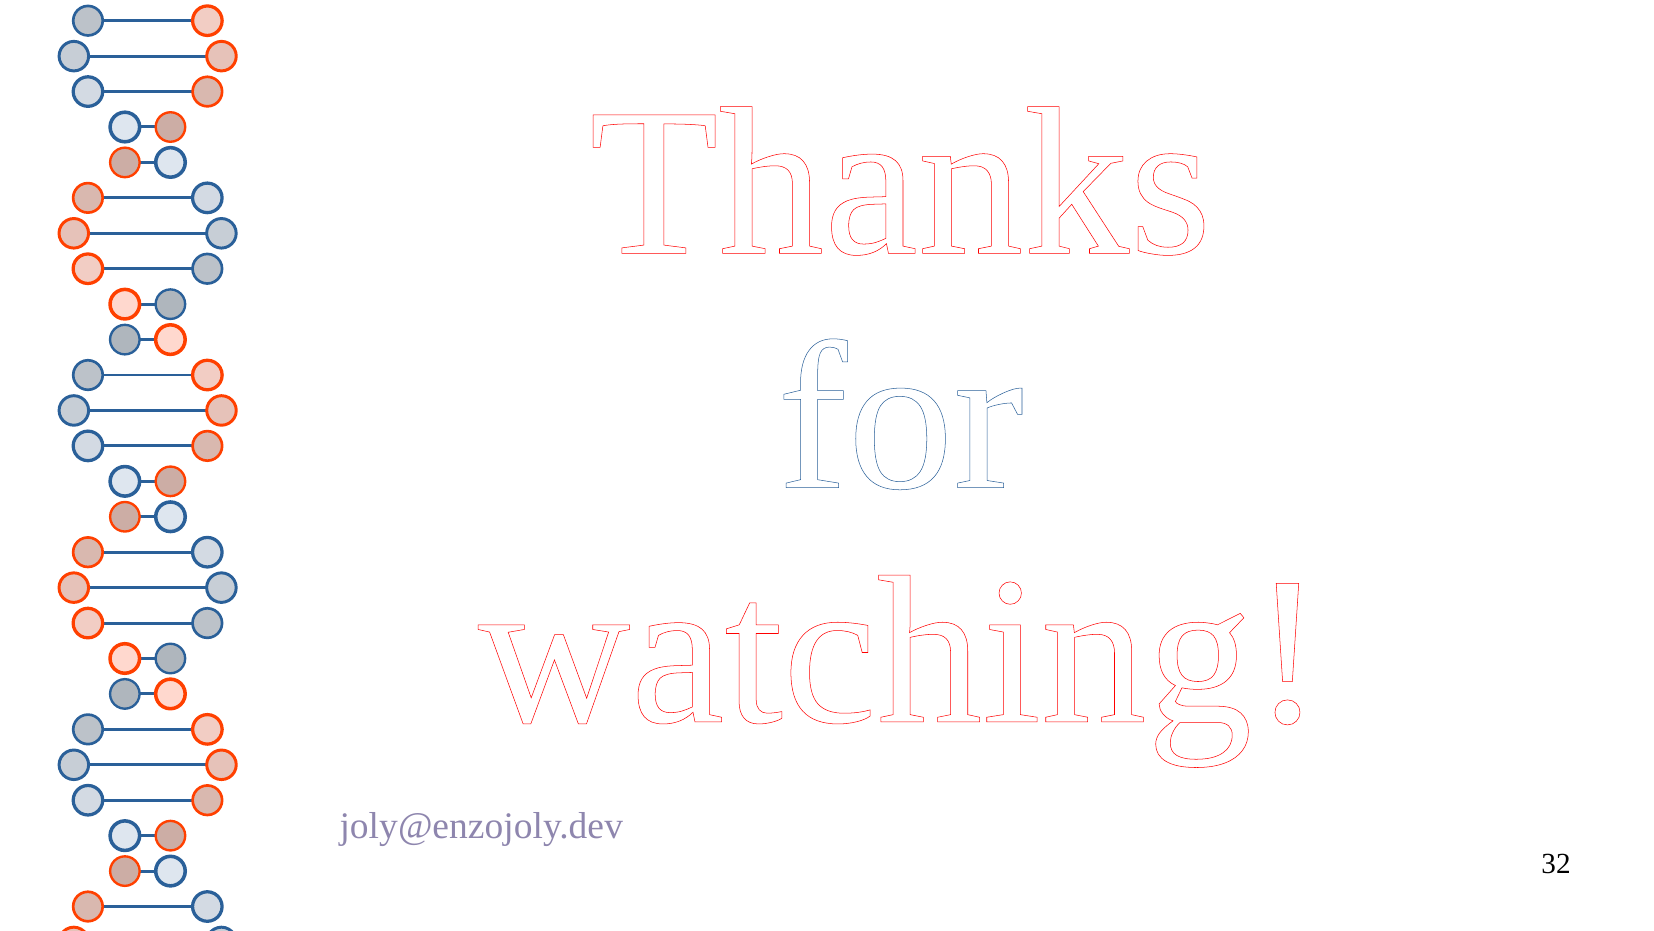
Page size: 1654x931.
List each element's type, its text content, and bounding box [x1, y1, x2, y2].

title Thanks for watching! [472, 64, 1329, 768]
text_box joly@enzojoly.dev [324, 797, 680, 857]
